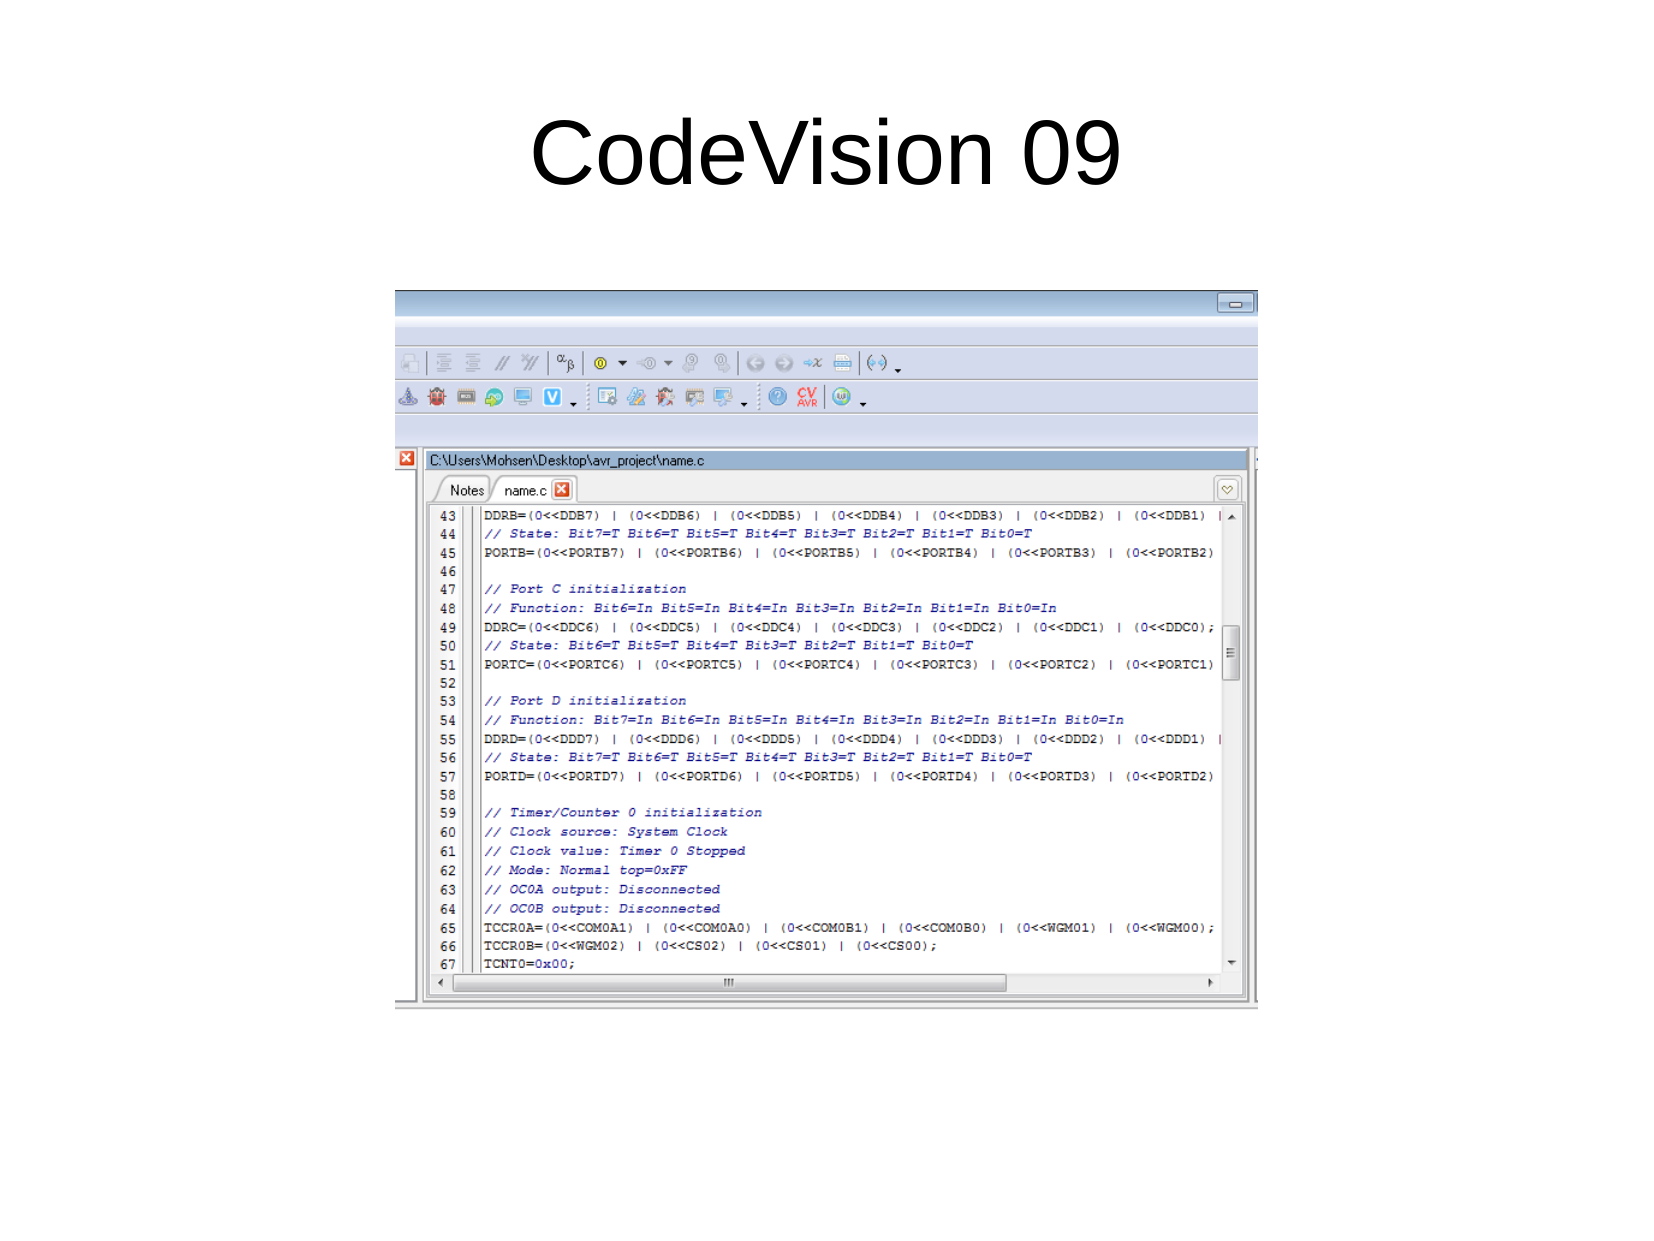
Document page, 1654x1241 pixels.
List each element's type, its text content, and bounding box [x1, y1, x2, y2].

title CodeVision 09 [82, 49, 1571, 257]
picture [395, 290, 1258, 1010]
